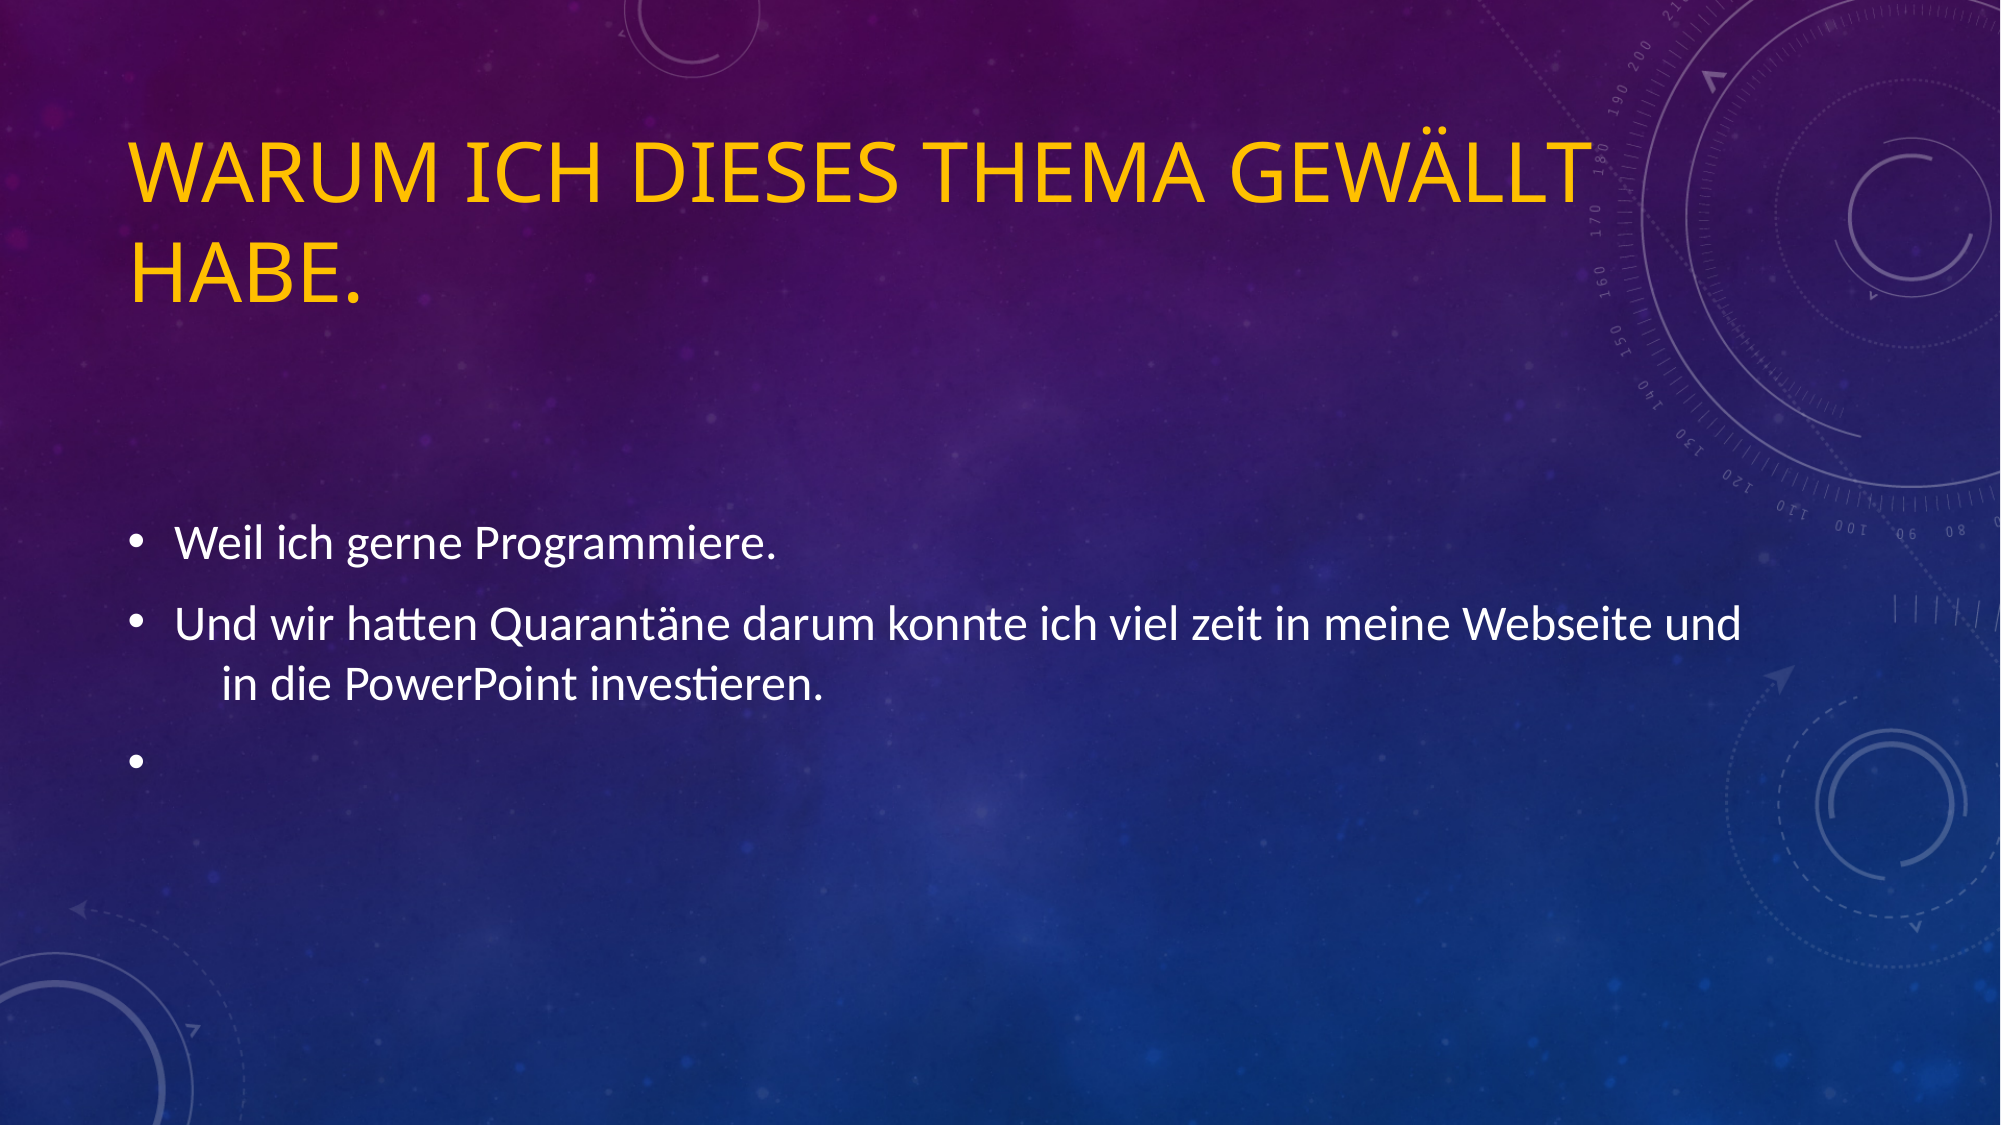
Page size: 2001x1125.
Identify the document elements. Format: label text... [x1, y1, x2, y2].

list Weil ich gerne Programmiere. Und wir hatten Quarantäne darum konnte ich viel zeit in meine Webseite und in die PowerPoint investieren. [112, 351, 1775, 950]
title Warum ich dieses Thema gewällt habe. [112, 99, 1775, 339]
